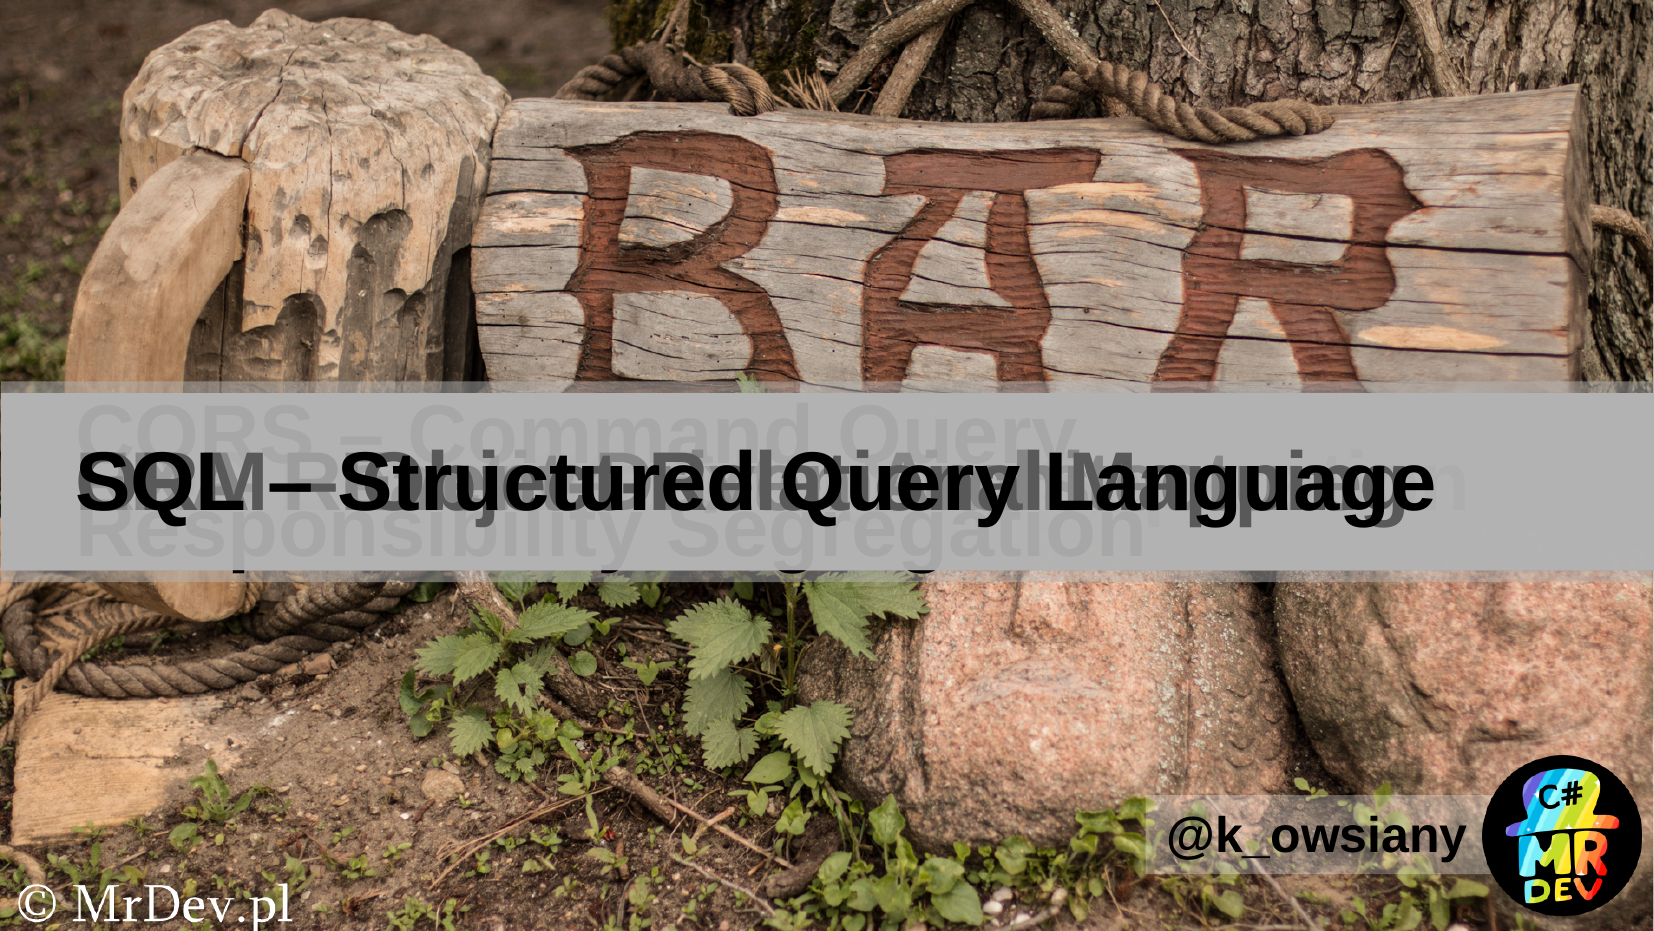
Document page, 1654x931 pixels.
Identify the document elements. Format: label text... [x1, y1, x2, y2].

text_box @k_owsiany [1145, 795, 1482, 875]
text_box SQL – Structured Query Language [1, 393, 1654, 571]
picture [0, 0, 1654, 931]
text_box CQRS – Command Query Responsibility Segregation [1, 381, 1654, 393]
text_box CQRS – Command Query Responsibility Segregation [1, 571, 1654, 583]
